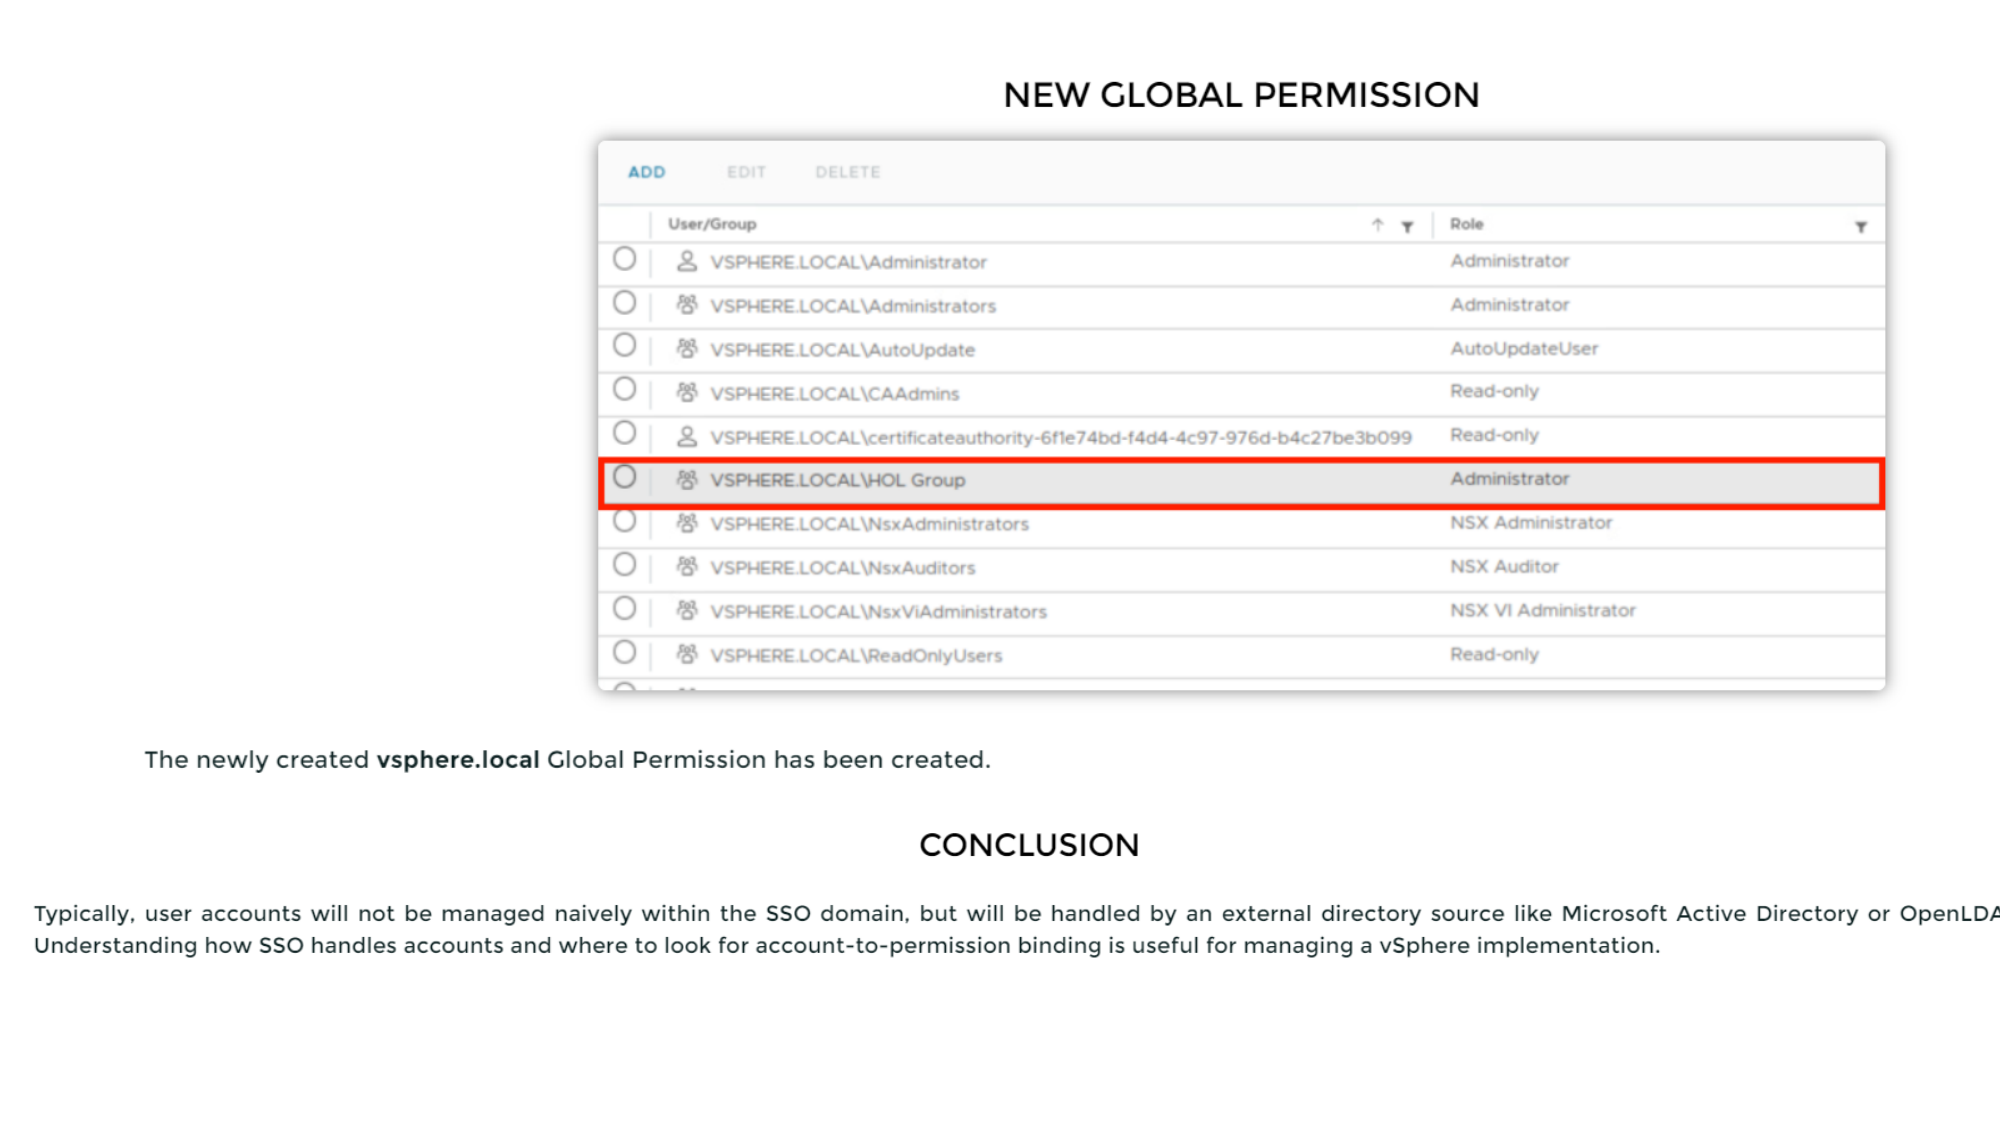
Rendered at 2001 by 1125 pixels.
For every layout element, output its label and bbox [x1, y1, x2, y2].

picture [28, 831, 2000, 994]
picture [138, 77, 1918, 798]
